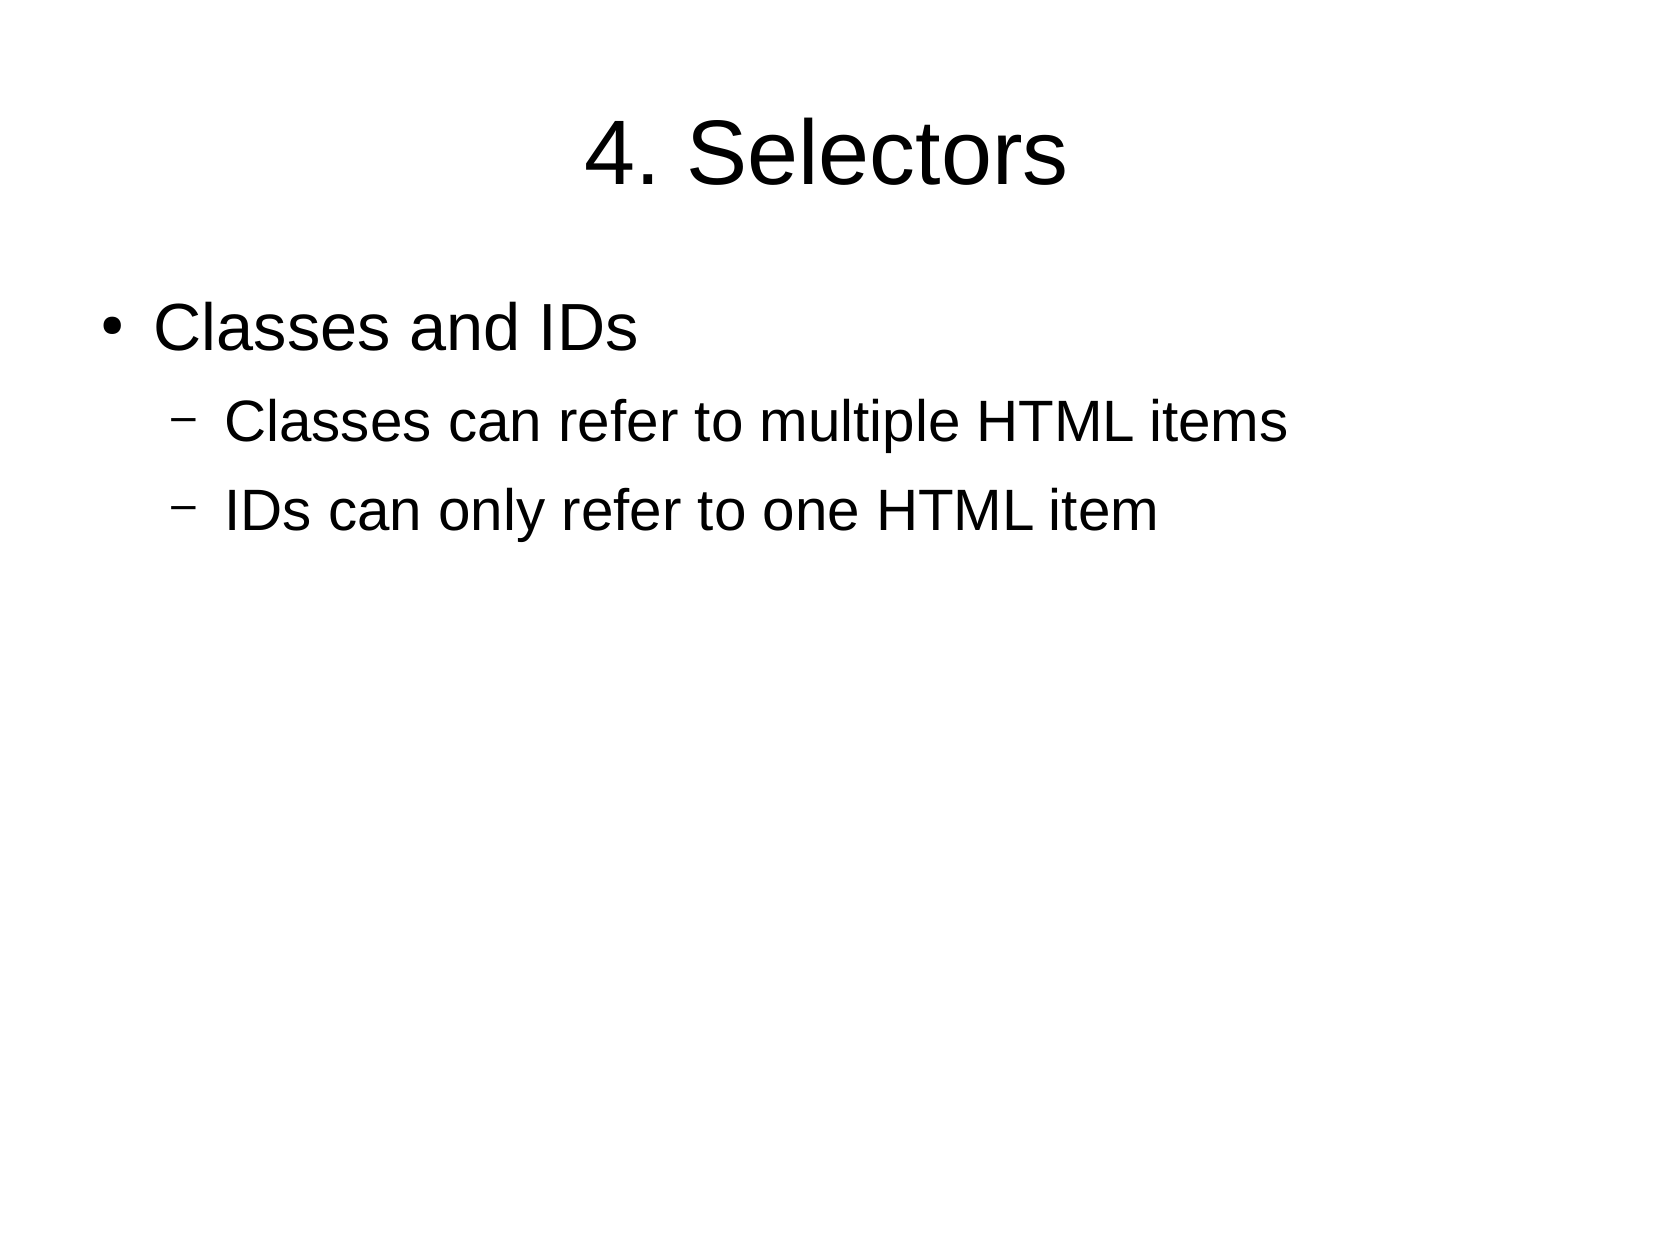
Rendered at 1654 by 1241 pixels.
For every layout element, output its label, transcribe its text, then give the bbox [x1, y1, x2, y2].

list Classes and IDs Classes can refer to multiple HTML items IDs can only refer to one HTML item [82, 290, 1571, 1010]
title 4. Selectors [82, 49, 1571, 257]
